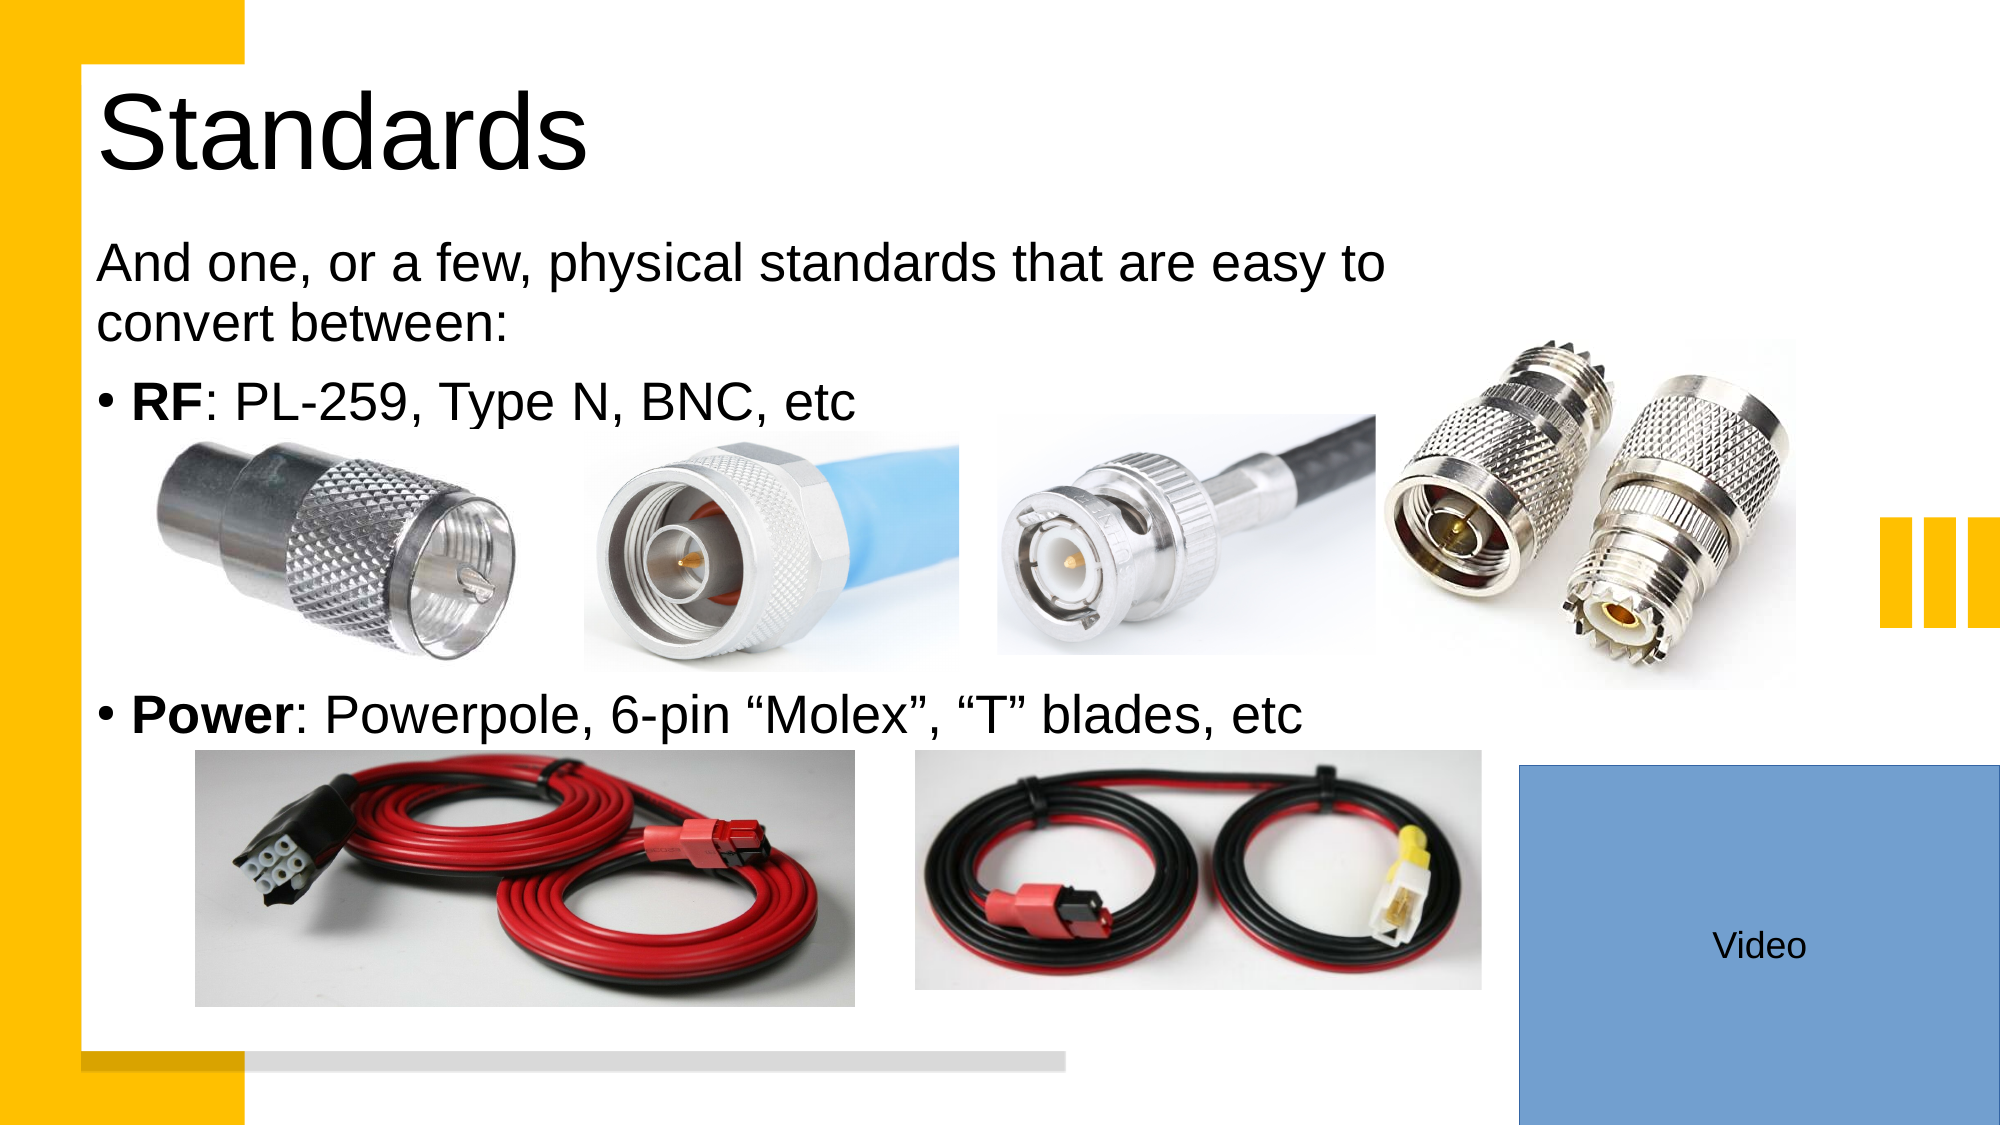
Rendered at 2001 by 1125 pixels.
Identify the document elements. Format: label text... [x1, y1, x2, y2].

text_box Standards [81, 64, 1921, 201]
text_box [0, 0, 2000, 1125]
picture [1383, 339, 1796, 691]
picture [150, 429, 521, 676]
picture [915, 750, 1482, 990]
picture [584, 431, 960, 672]
picture [195, 750, 856, 1007]
picture [997, 414, 1376, 655]
text_box And one, or a few, physical standards that are easy to convert between: RF: PL-259, Type N, BNC, etc Power: Powerpole, 6-pin “Molex”, “T” blades, etc [81, 224, 1516, 1006]
text_box Video [1519, 765, 2000, 1125]
